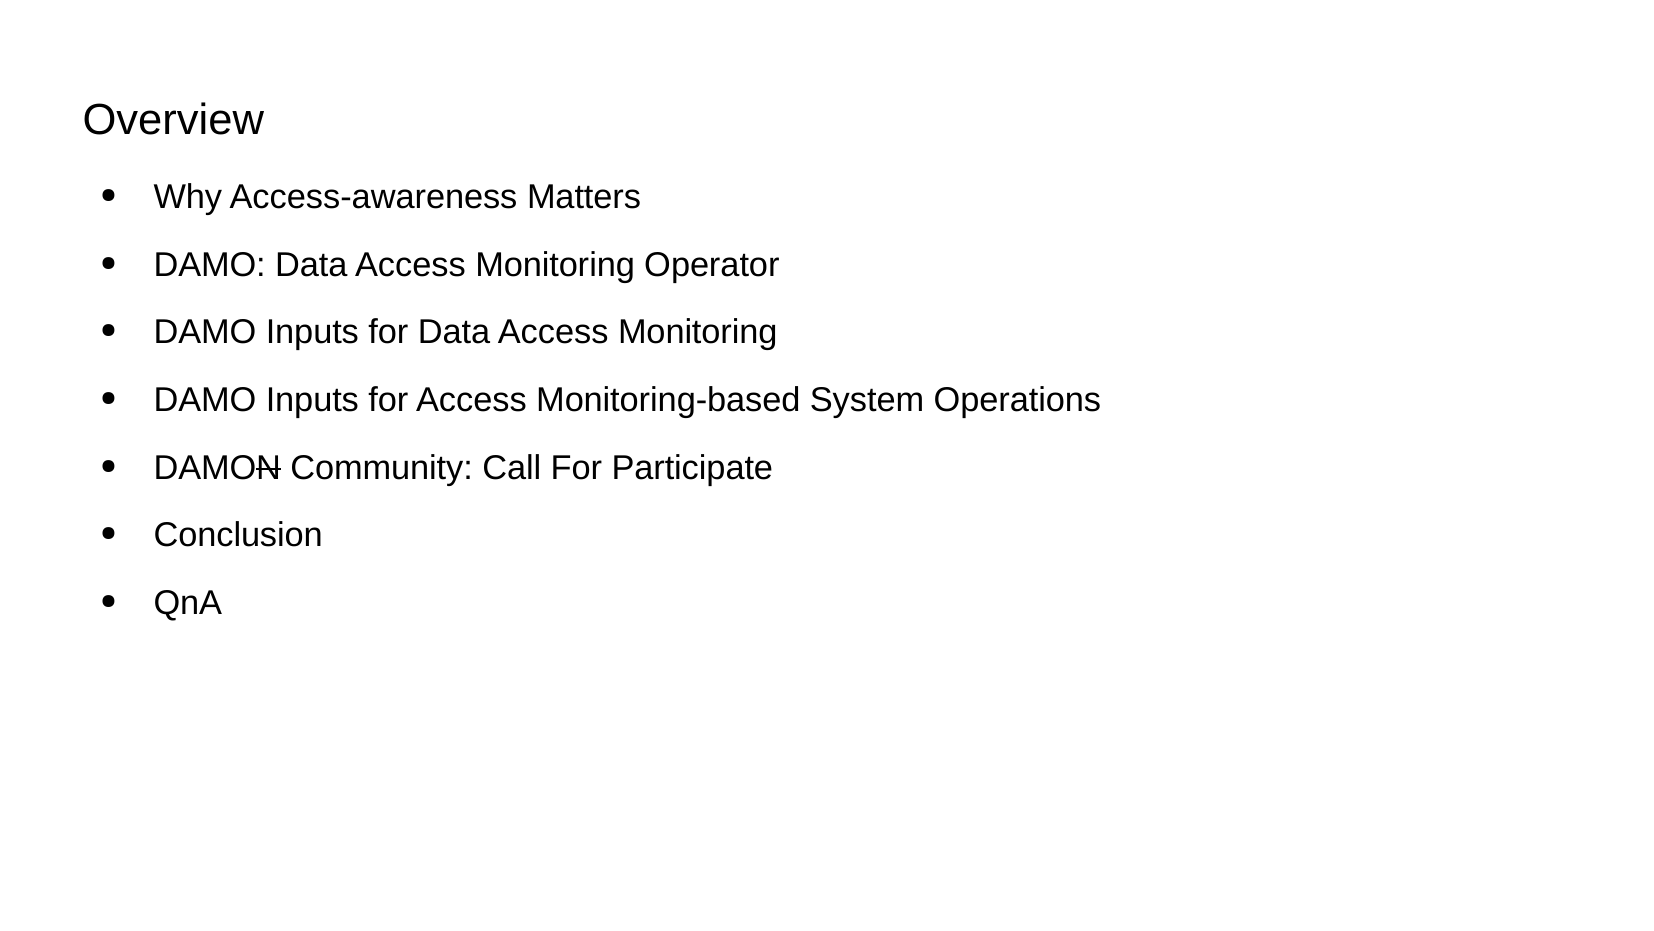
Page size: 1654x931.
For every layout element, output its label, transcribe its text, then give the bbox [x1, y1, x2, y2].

title Overview [82, 81, 1571, 157]
list Why Access-awareness Matters DAMO: Data Access Monitoring Operator DAMO Inputs for Data Access Monitoring DAMO Inputs for Access Monitoring-based System Operations DAMON Community: Call For Participate Conclusion QnA [82, 177, 1571, 833]
